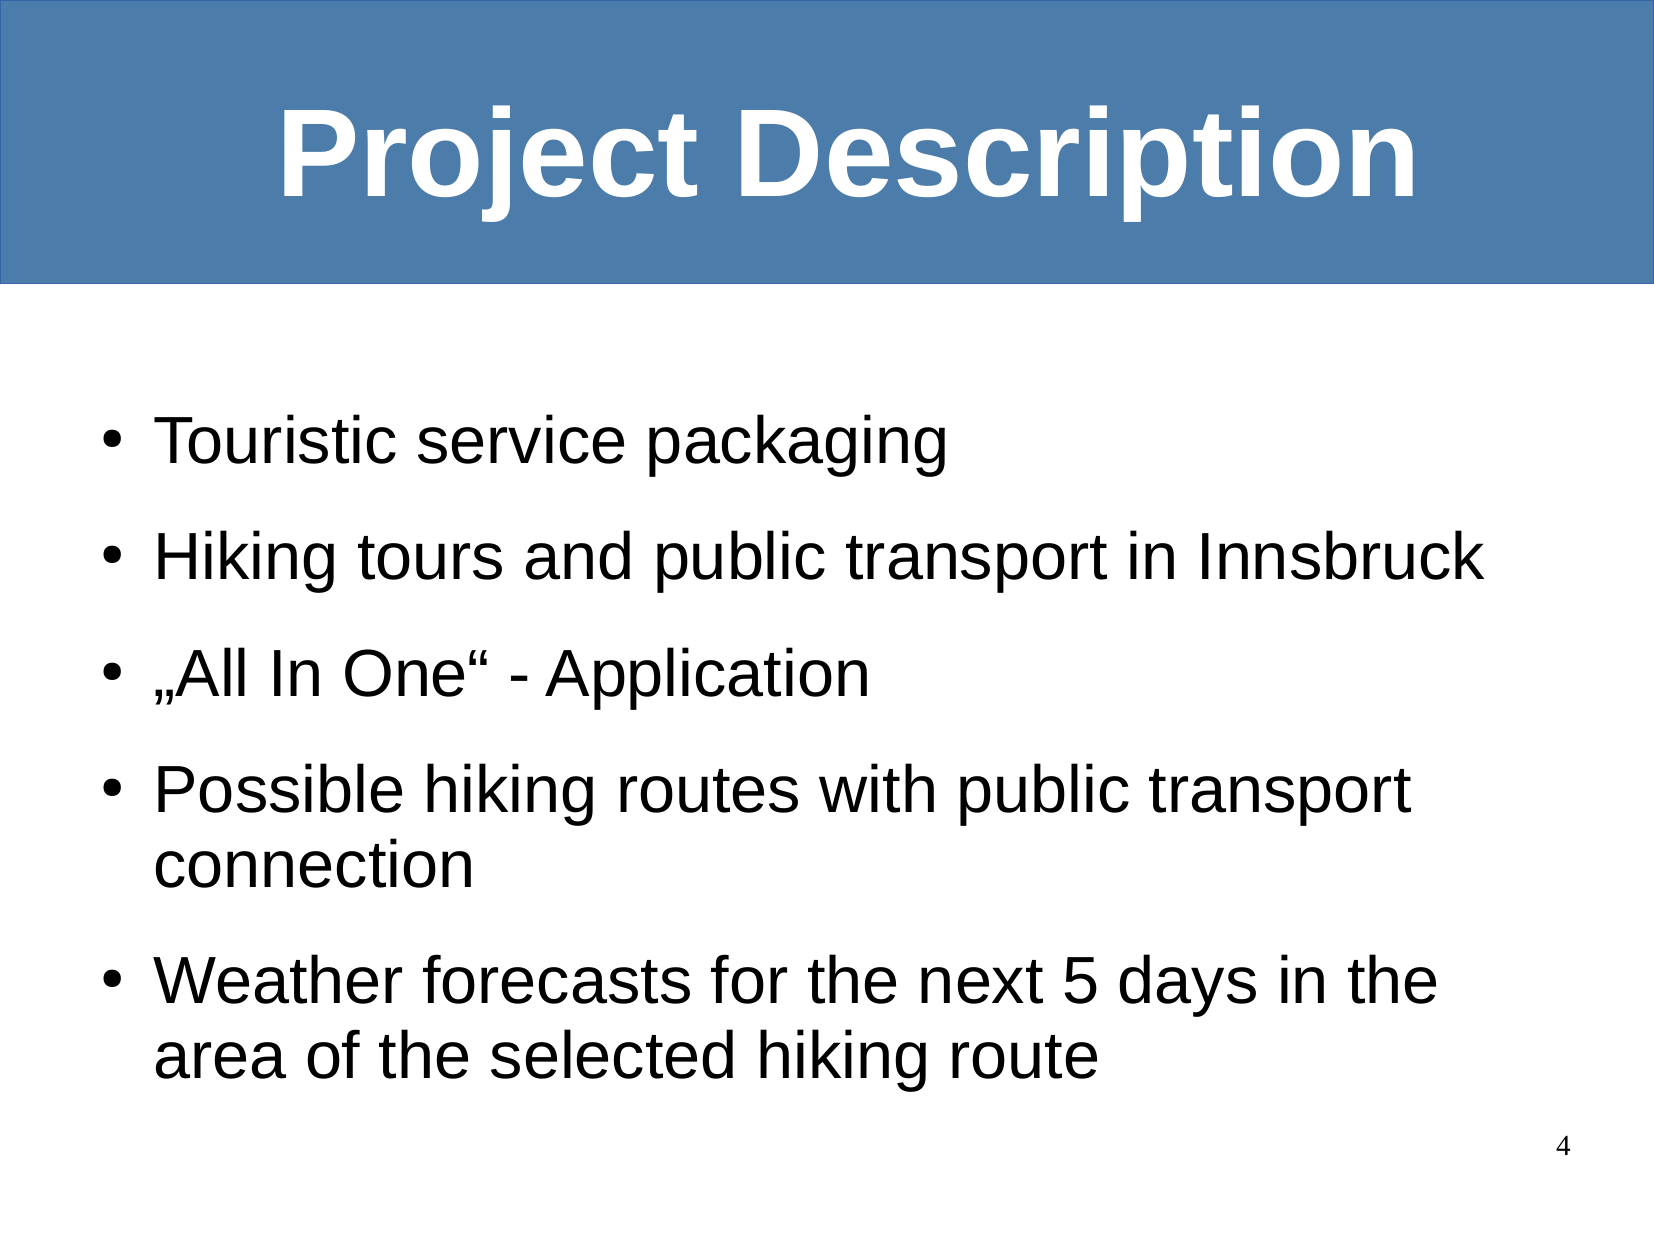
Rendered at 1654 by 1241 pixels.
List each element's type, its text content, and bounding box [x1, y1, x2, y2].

list Touristic service packaging Hiking tours and public transport in Innsbruck „All In One“ - Application Possible hiking routes with public transport connection Weather forecasts for the next 5 days in the area of the selected hiking route [82, 402, 1571, 1123]
title Project Description [82, 49, 1571, 257]
text_box [0, 0, 1654, 284]
